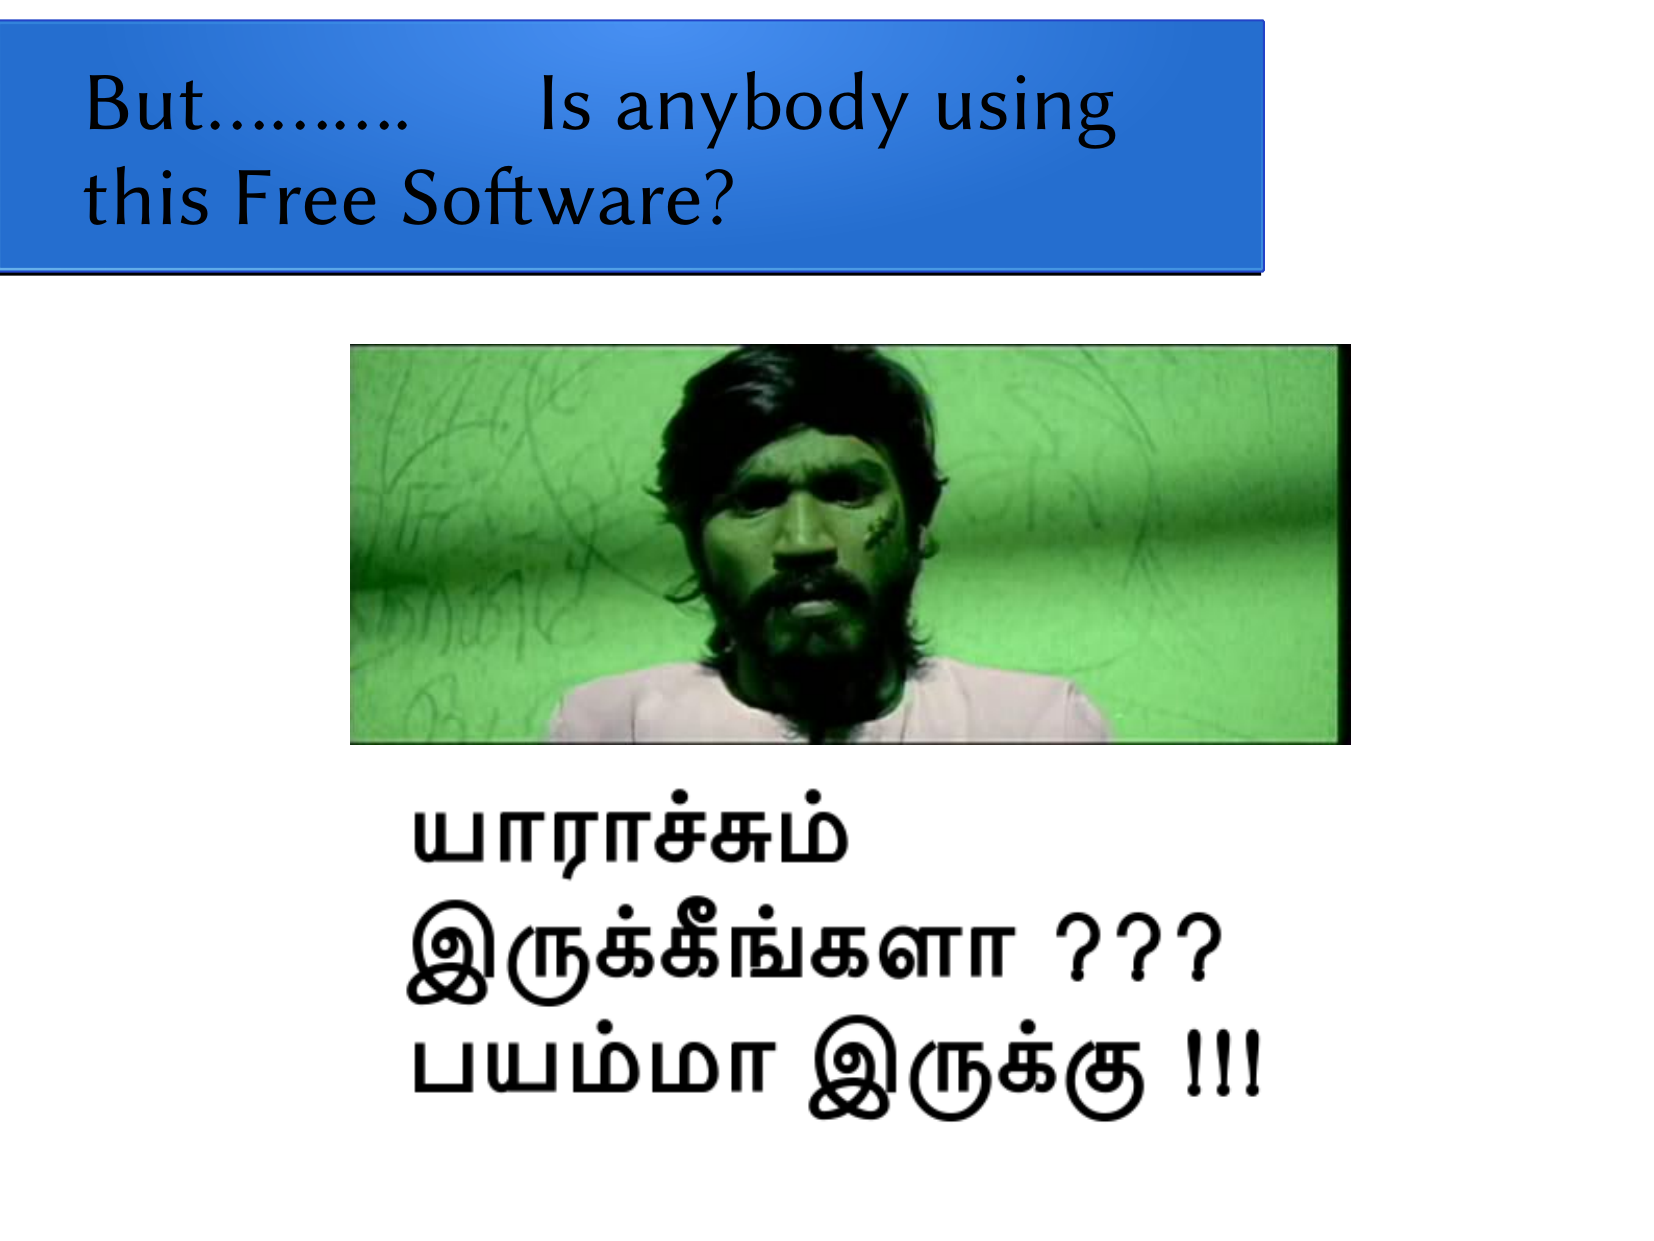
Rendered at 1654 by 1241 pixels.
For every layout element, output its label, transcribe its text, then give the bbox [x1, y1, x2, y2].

picture [405, 779, 1282, 1212]
picture [350, 344, 1351, 745]
title But.......... Is anybody using this Free Software? [82, 47, 1235, 252]
